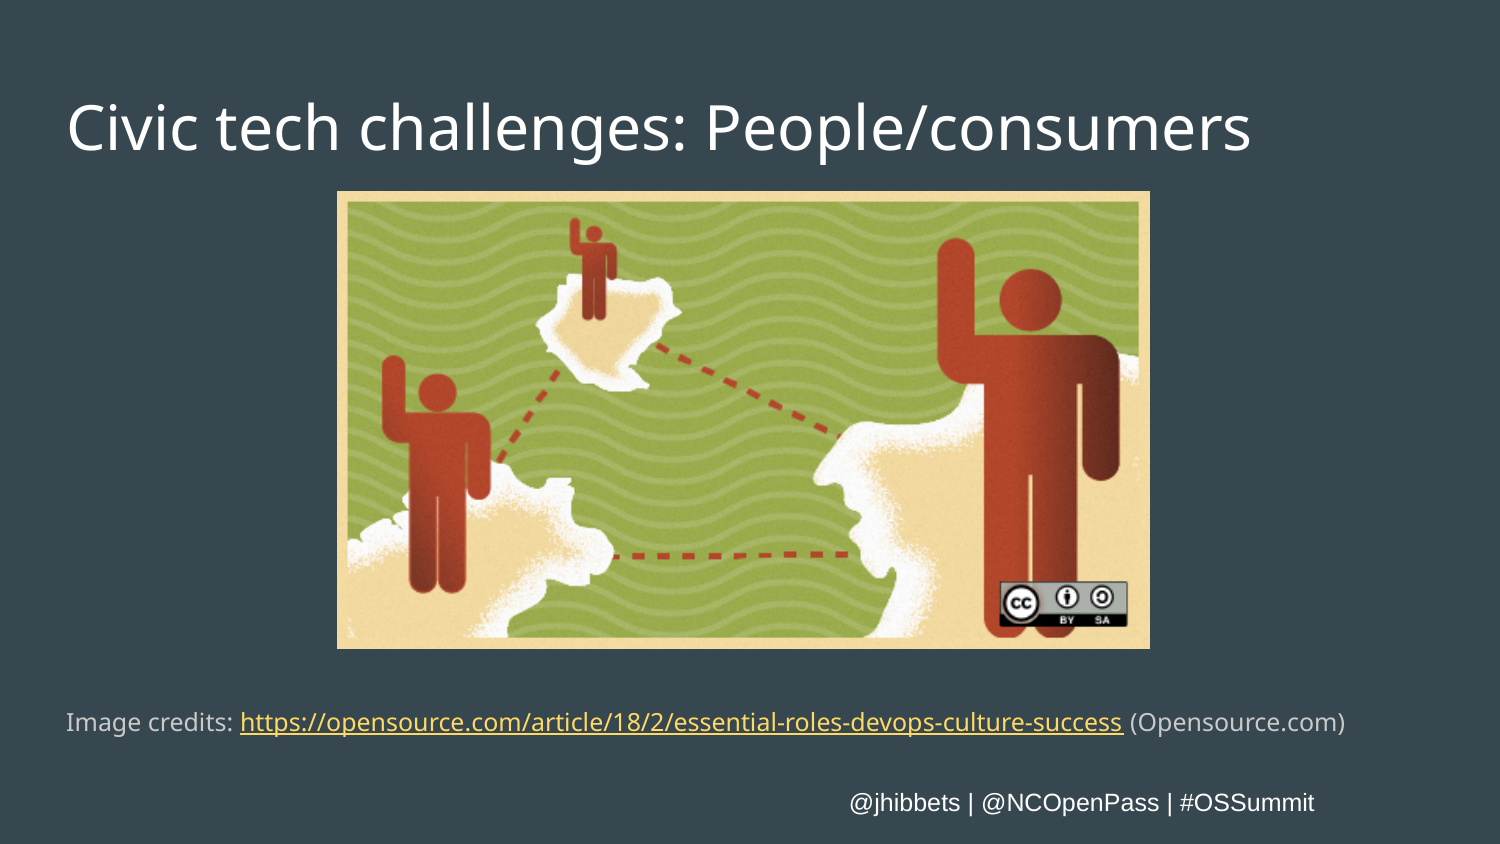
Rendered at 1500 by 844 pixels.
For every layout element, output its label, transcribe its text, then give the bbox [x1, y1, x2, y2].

title Civic tech challenges: People/consumers [51, 72, 1449, 167]
picture [337, 191, 1150, 649]
text_box Image credits: https://opensource.com/article/18/2/essential-roles-devops-culture-success (Opensource.com) [51, 686, 1449, 750]
